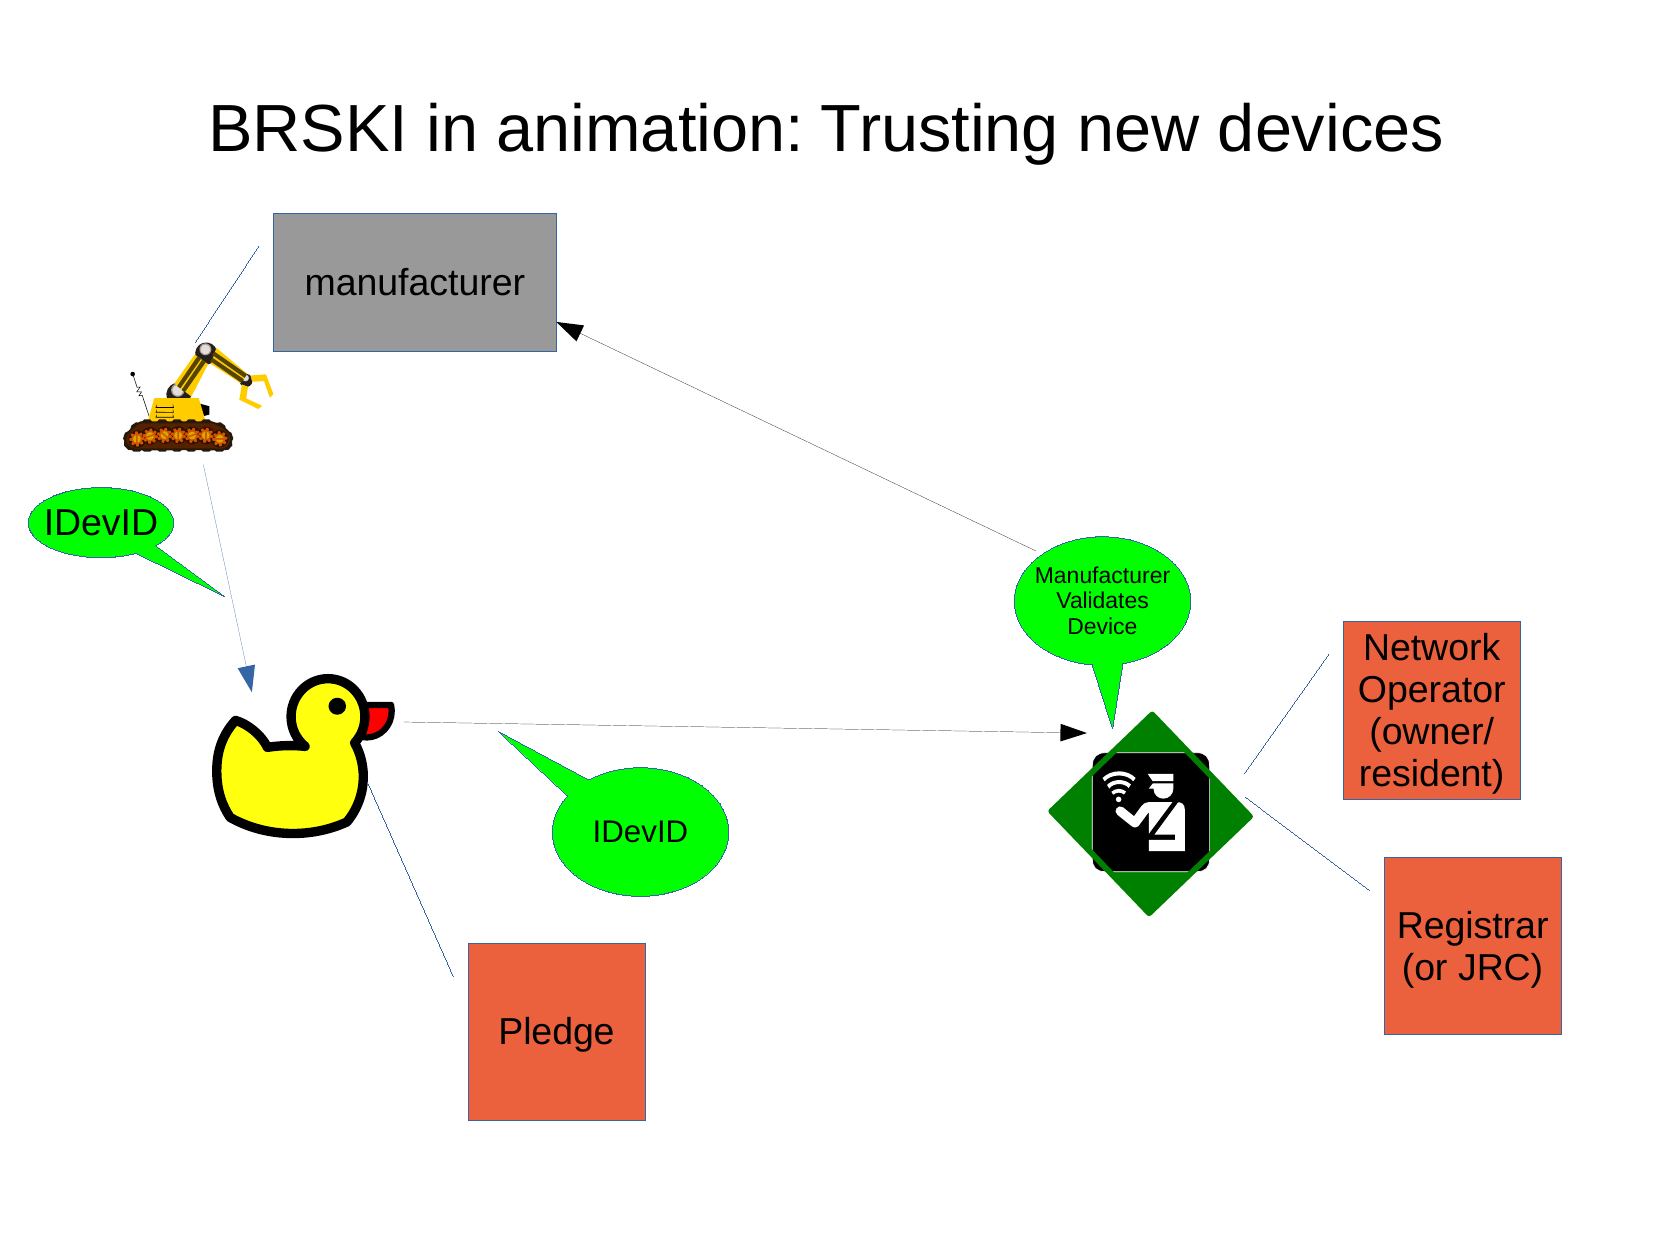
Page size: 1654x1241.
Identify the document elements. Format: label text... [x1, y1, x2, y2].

picture [202, 660, 404, 862]
picture [123, 342, 274, 452]
text_box Registrar (or JRC) [1384, 858, 1561, 1035]
text_box Pledge [468, 943, 645, 1121]
text_box Network Operator (owner/ resident) [1343, 622, 1520, 799]
picture [1048, 711, 1253, 917]
text_box IDevID [28, 487, 225, 597]
text_box manufacturer [273, 214, 556, 352]
text_box IDevID [498, 731, 729, 897]
title BRSKI in animation: Trusting new devices [82, 25, 1571, 233]
text_box Manufacturer Validates Device [1014, 536, 1191, 729]
